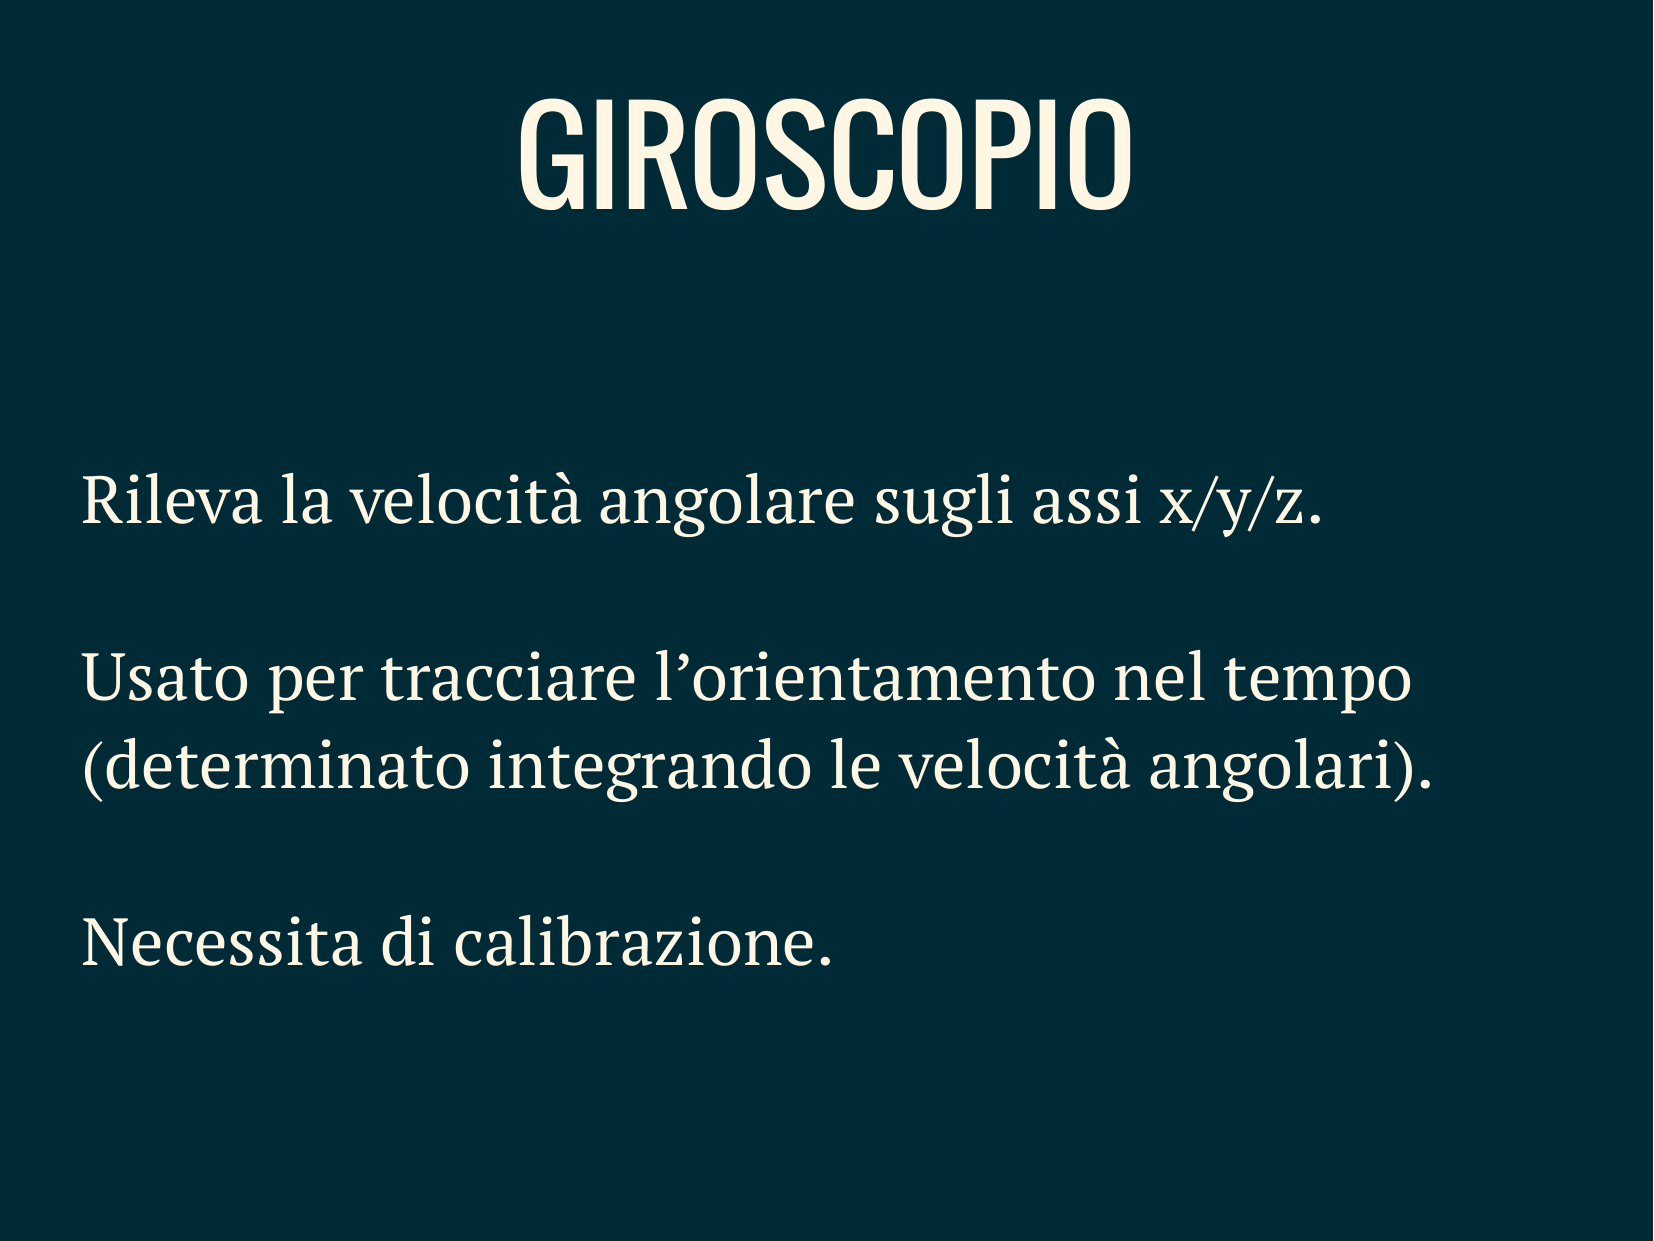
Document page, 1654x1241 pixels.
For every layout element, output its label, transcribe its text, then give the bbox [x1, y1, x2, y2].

text_box Rileva la velocità angolare sugli assi x/y/z. Usato per tracciare l’orientamento nel tempo (determinato integrando le velocità angolari). Necessita di calibrazione. [81, 366, 1570, 1193]
title GIROSCOPIO [82, 49, 1571, 257]
